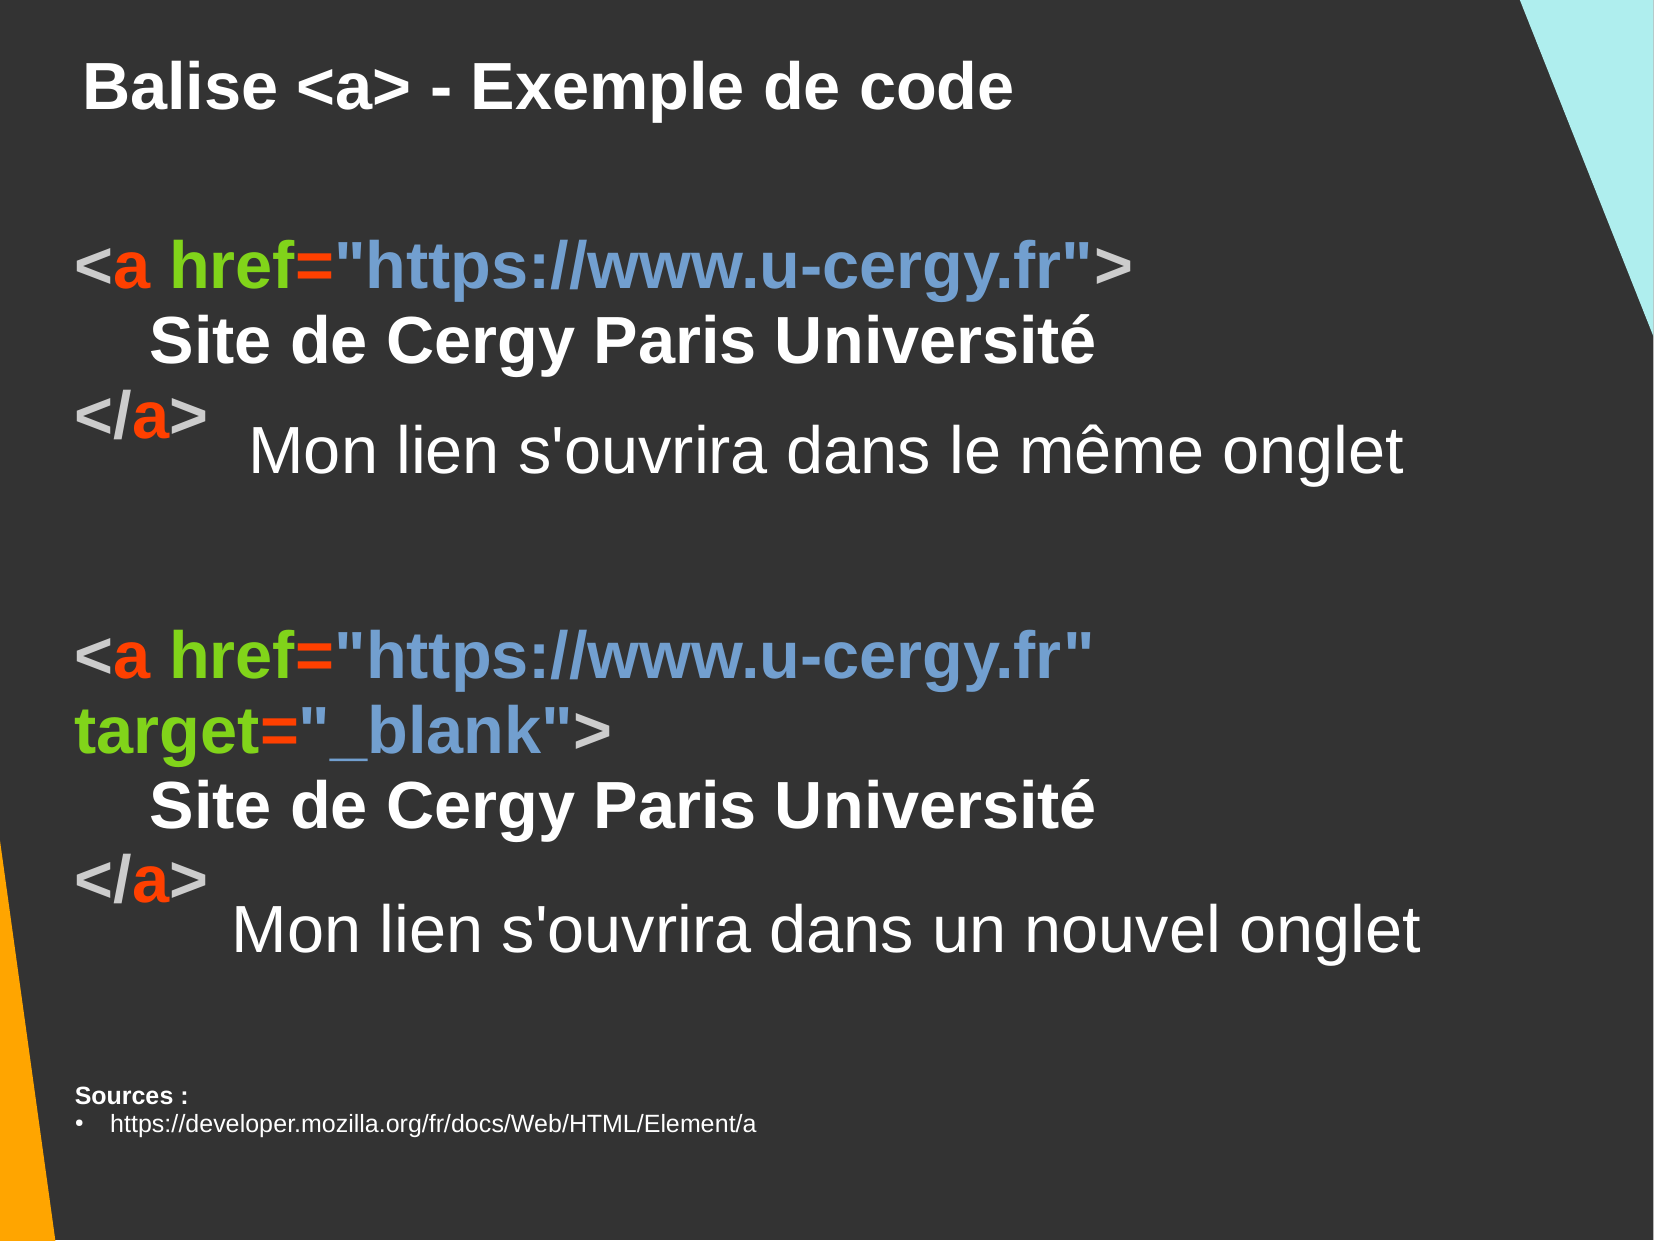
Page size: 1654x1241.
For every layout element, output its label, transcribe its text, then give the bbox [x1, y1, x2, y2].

text_box <a href="https://www.u-cergy.fr" target="_blank"> Site de Cergy Paris Université </a> [60, 610, 1583, 891]
text_box [0, 840, 56, 1241]
text_box [1519, 0, 1654, 338]
title Mon lien s'ouvrira dans un nouvel onglet [31, 891, 1622, 967]
title Balise <a> - Exemple de code [82, 49, 1571, 152]
text_box Sources : https://developer.mozilla.org/fr/docs/Web/HTML/Element/a [60, 1074, 1546, 1241]
title Mon lien s'ouvrira dans le même onglet [31, 413, 1622, 489]
text_box <a href="https://www.u-cergy.fr"> Site de Cergy Paris Université </a> [60, 220, 1583, 413]
